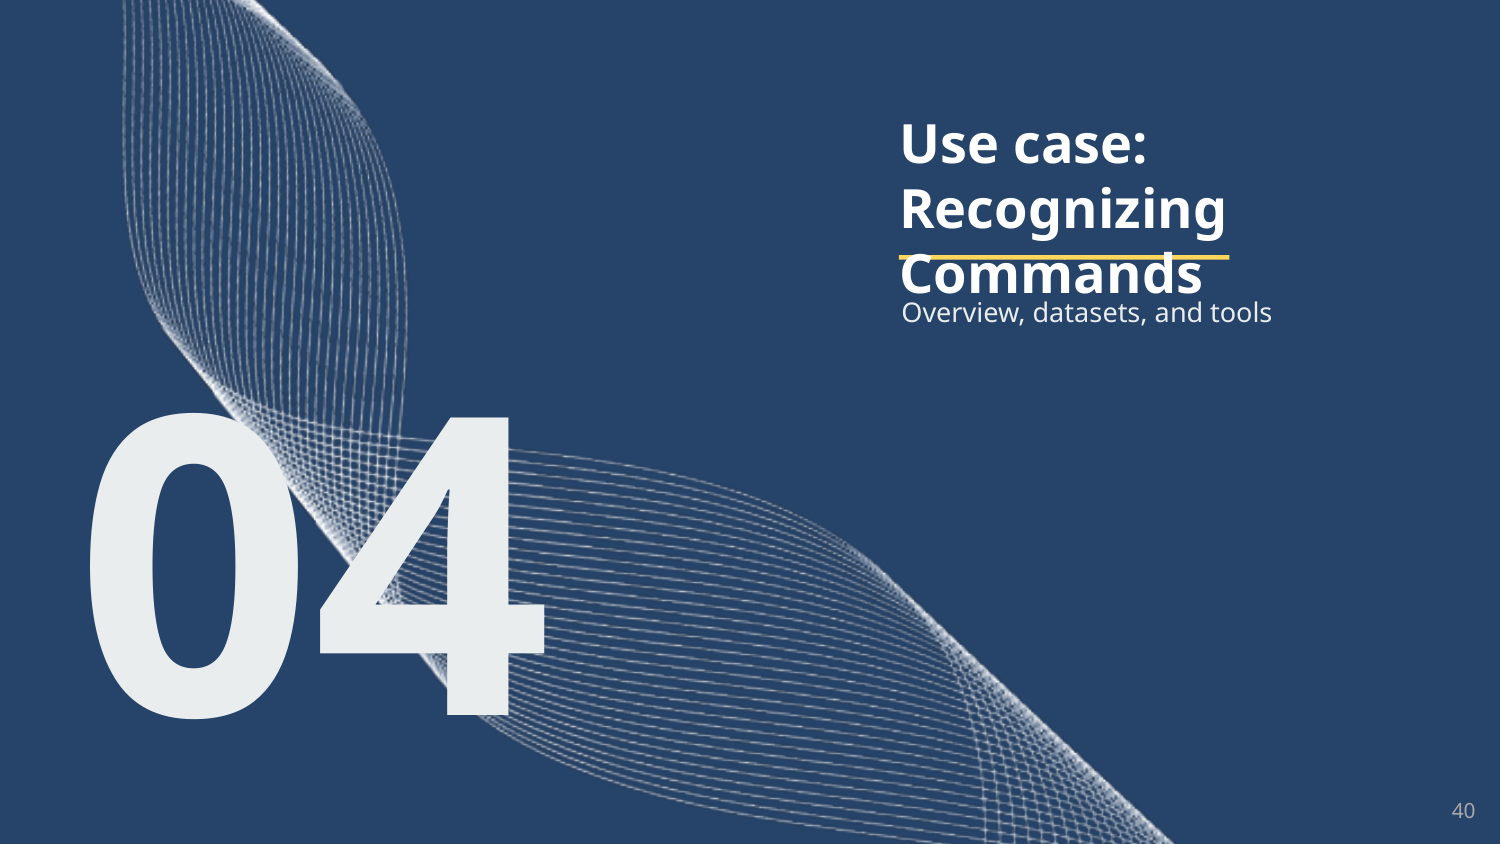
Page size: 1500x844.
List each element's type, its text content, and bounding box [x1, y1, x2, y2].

title Use case: Recognizing Commands [884, 94, 1453, 248]
picture [0, 0, 1222, 844]
slide_number <number> [1400, 779, 1491, 844]
title 04 [60, 283, 617, 764]
list Overview, datasets, and tools [886, 275, 1369, 612]
